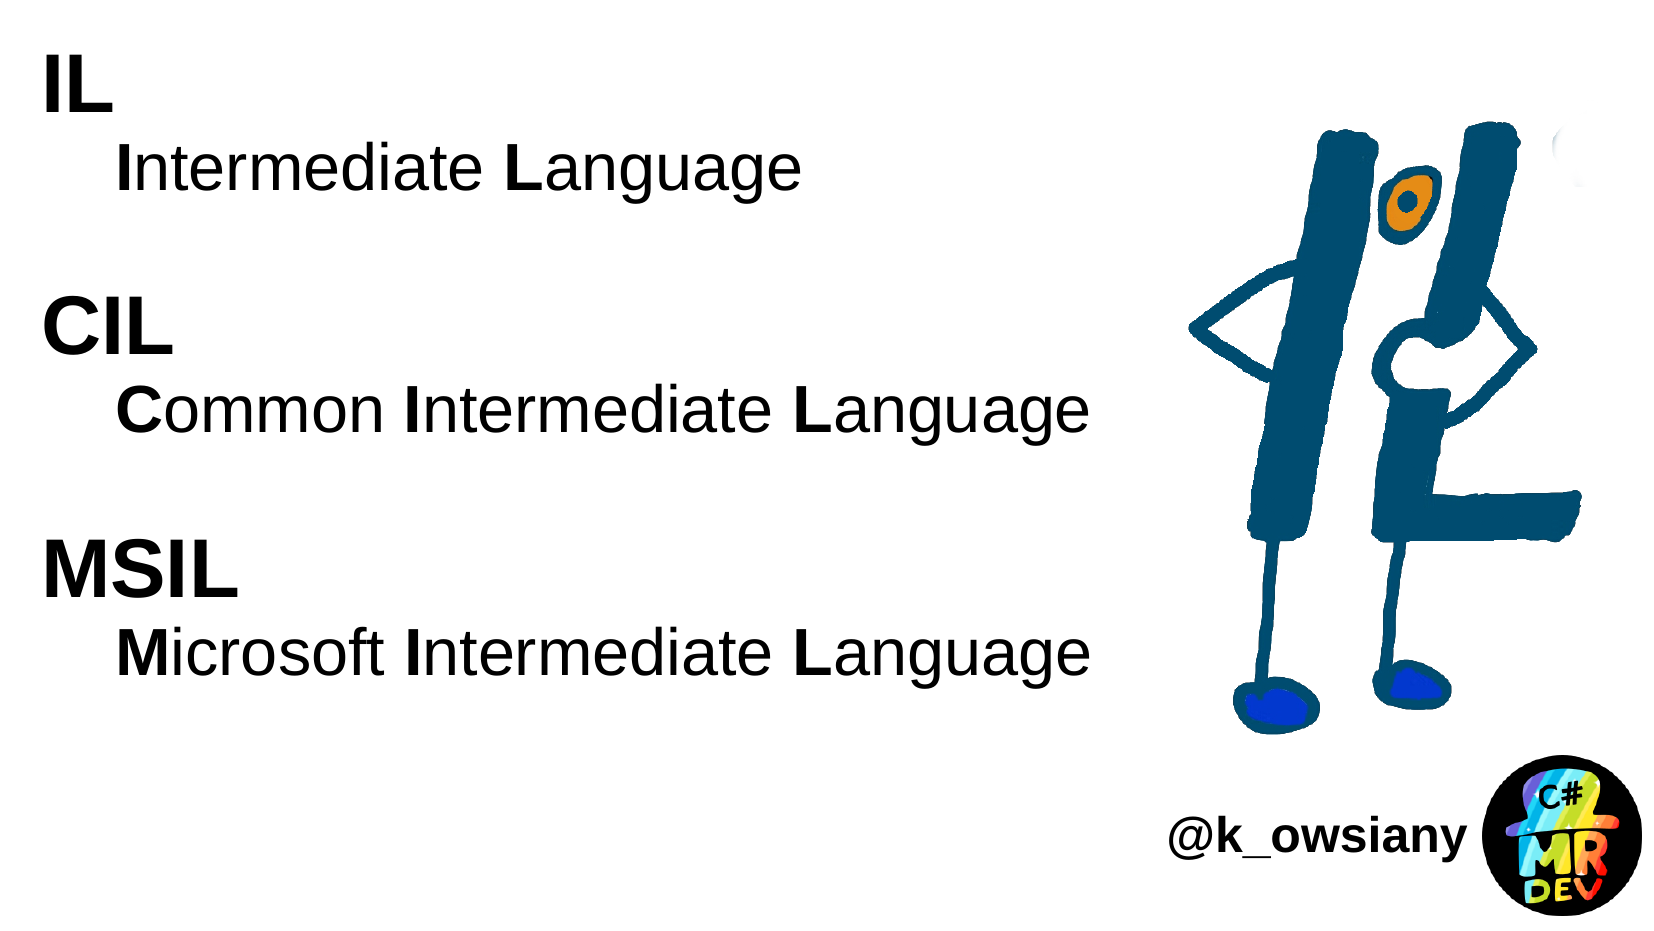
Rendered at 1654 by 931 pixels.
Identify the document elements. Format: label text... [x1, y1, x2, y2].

picture [1169, 98, 1607, 744]
picture [1482, 755, 1642, 916]
text_box IL Intermediate Language CIL Common Intermediate Language MSIL Microsoft Intermediate Language [0, 29, 1182, 901]
